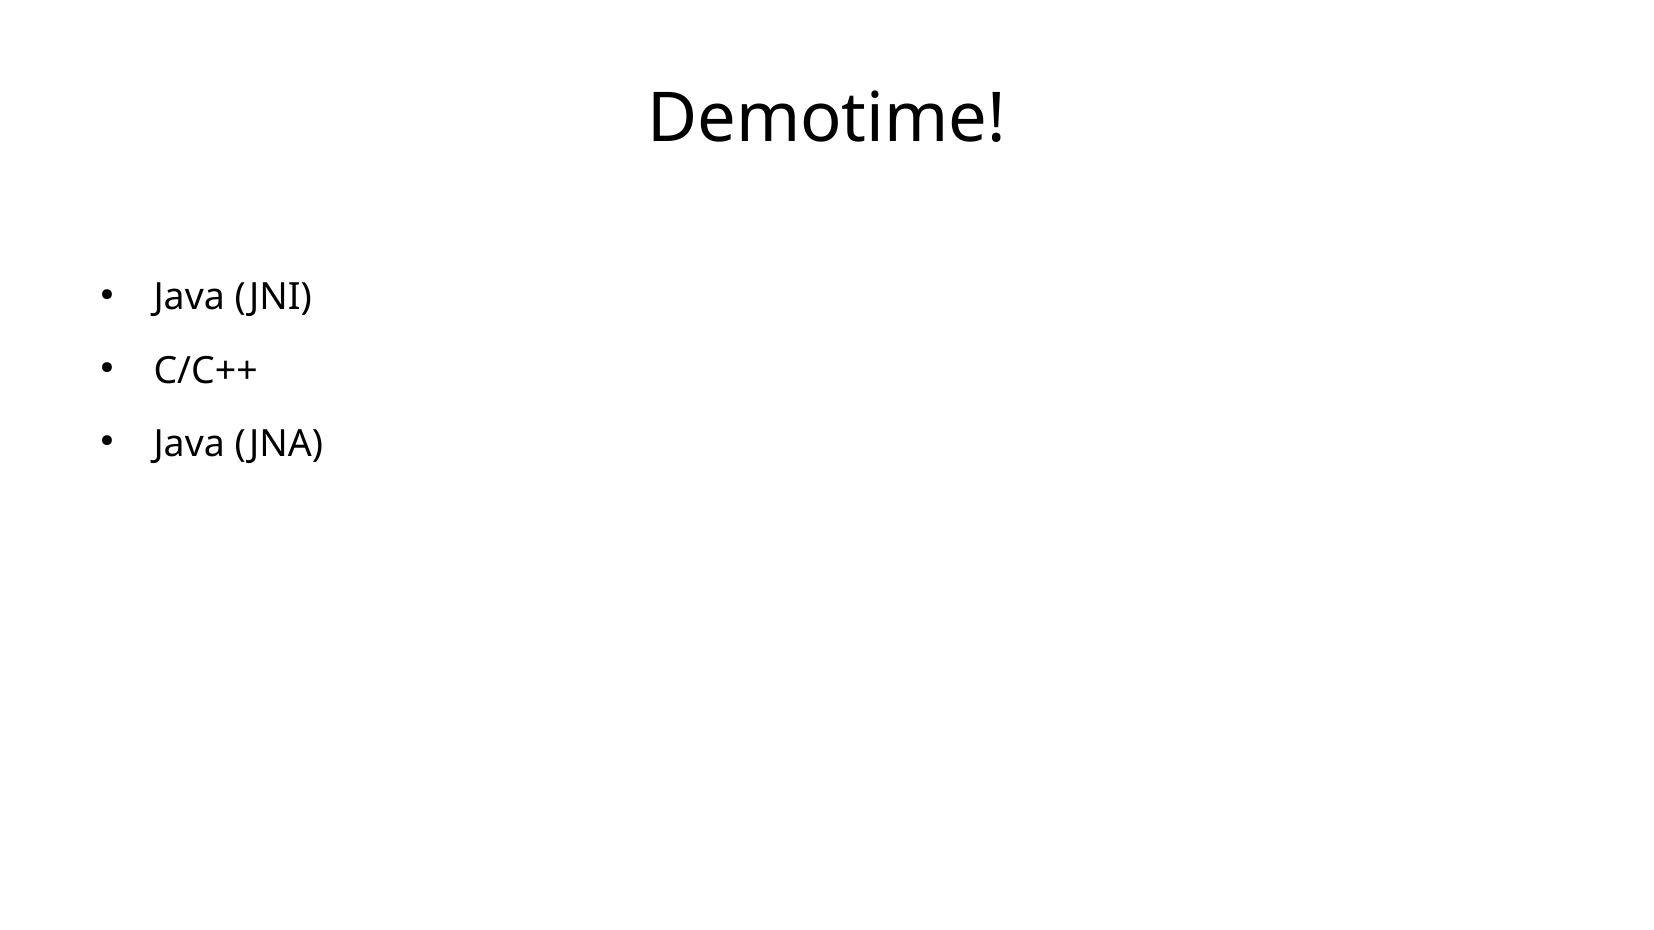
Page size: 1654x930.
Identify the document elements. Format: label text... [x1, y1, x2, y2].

list Java (JNI) C/C++ Java (JNA) [82, 269, 451, 810]
title Demotime! [82, 36, 1571, 193]
